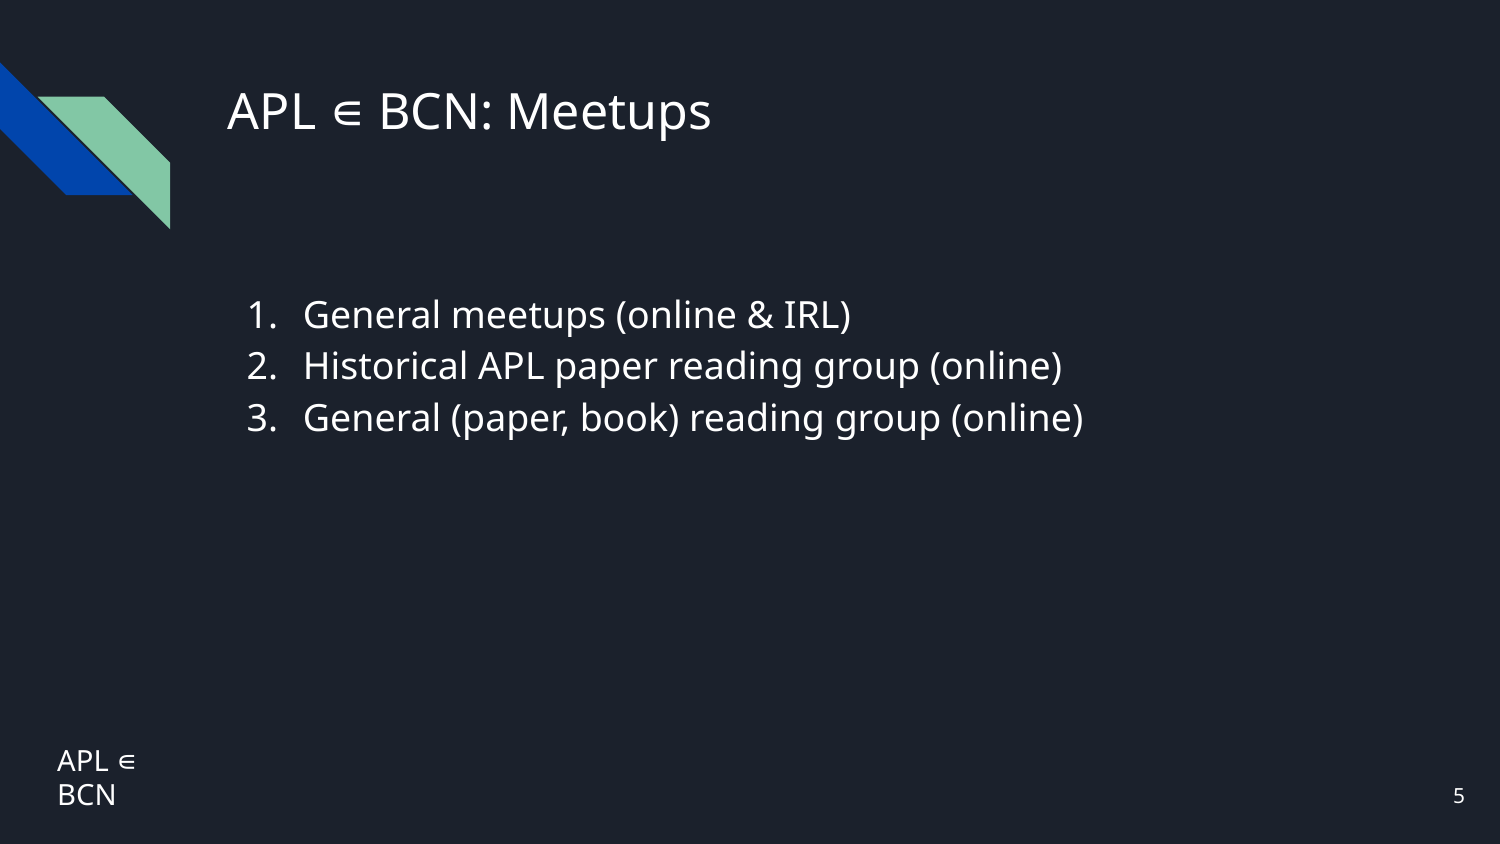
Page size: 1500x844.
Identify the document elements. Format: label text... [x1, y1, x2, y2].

list General meetups (online & IRL) Historical APL paper reading group (online) General (paper, book) reading group (online) [212, 268, 1102, 514]
slide_number <number> [1389, 764, 1480, 830]
title APL ∊ BCN: Meetups [212, 64, 836, 268]
